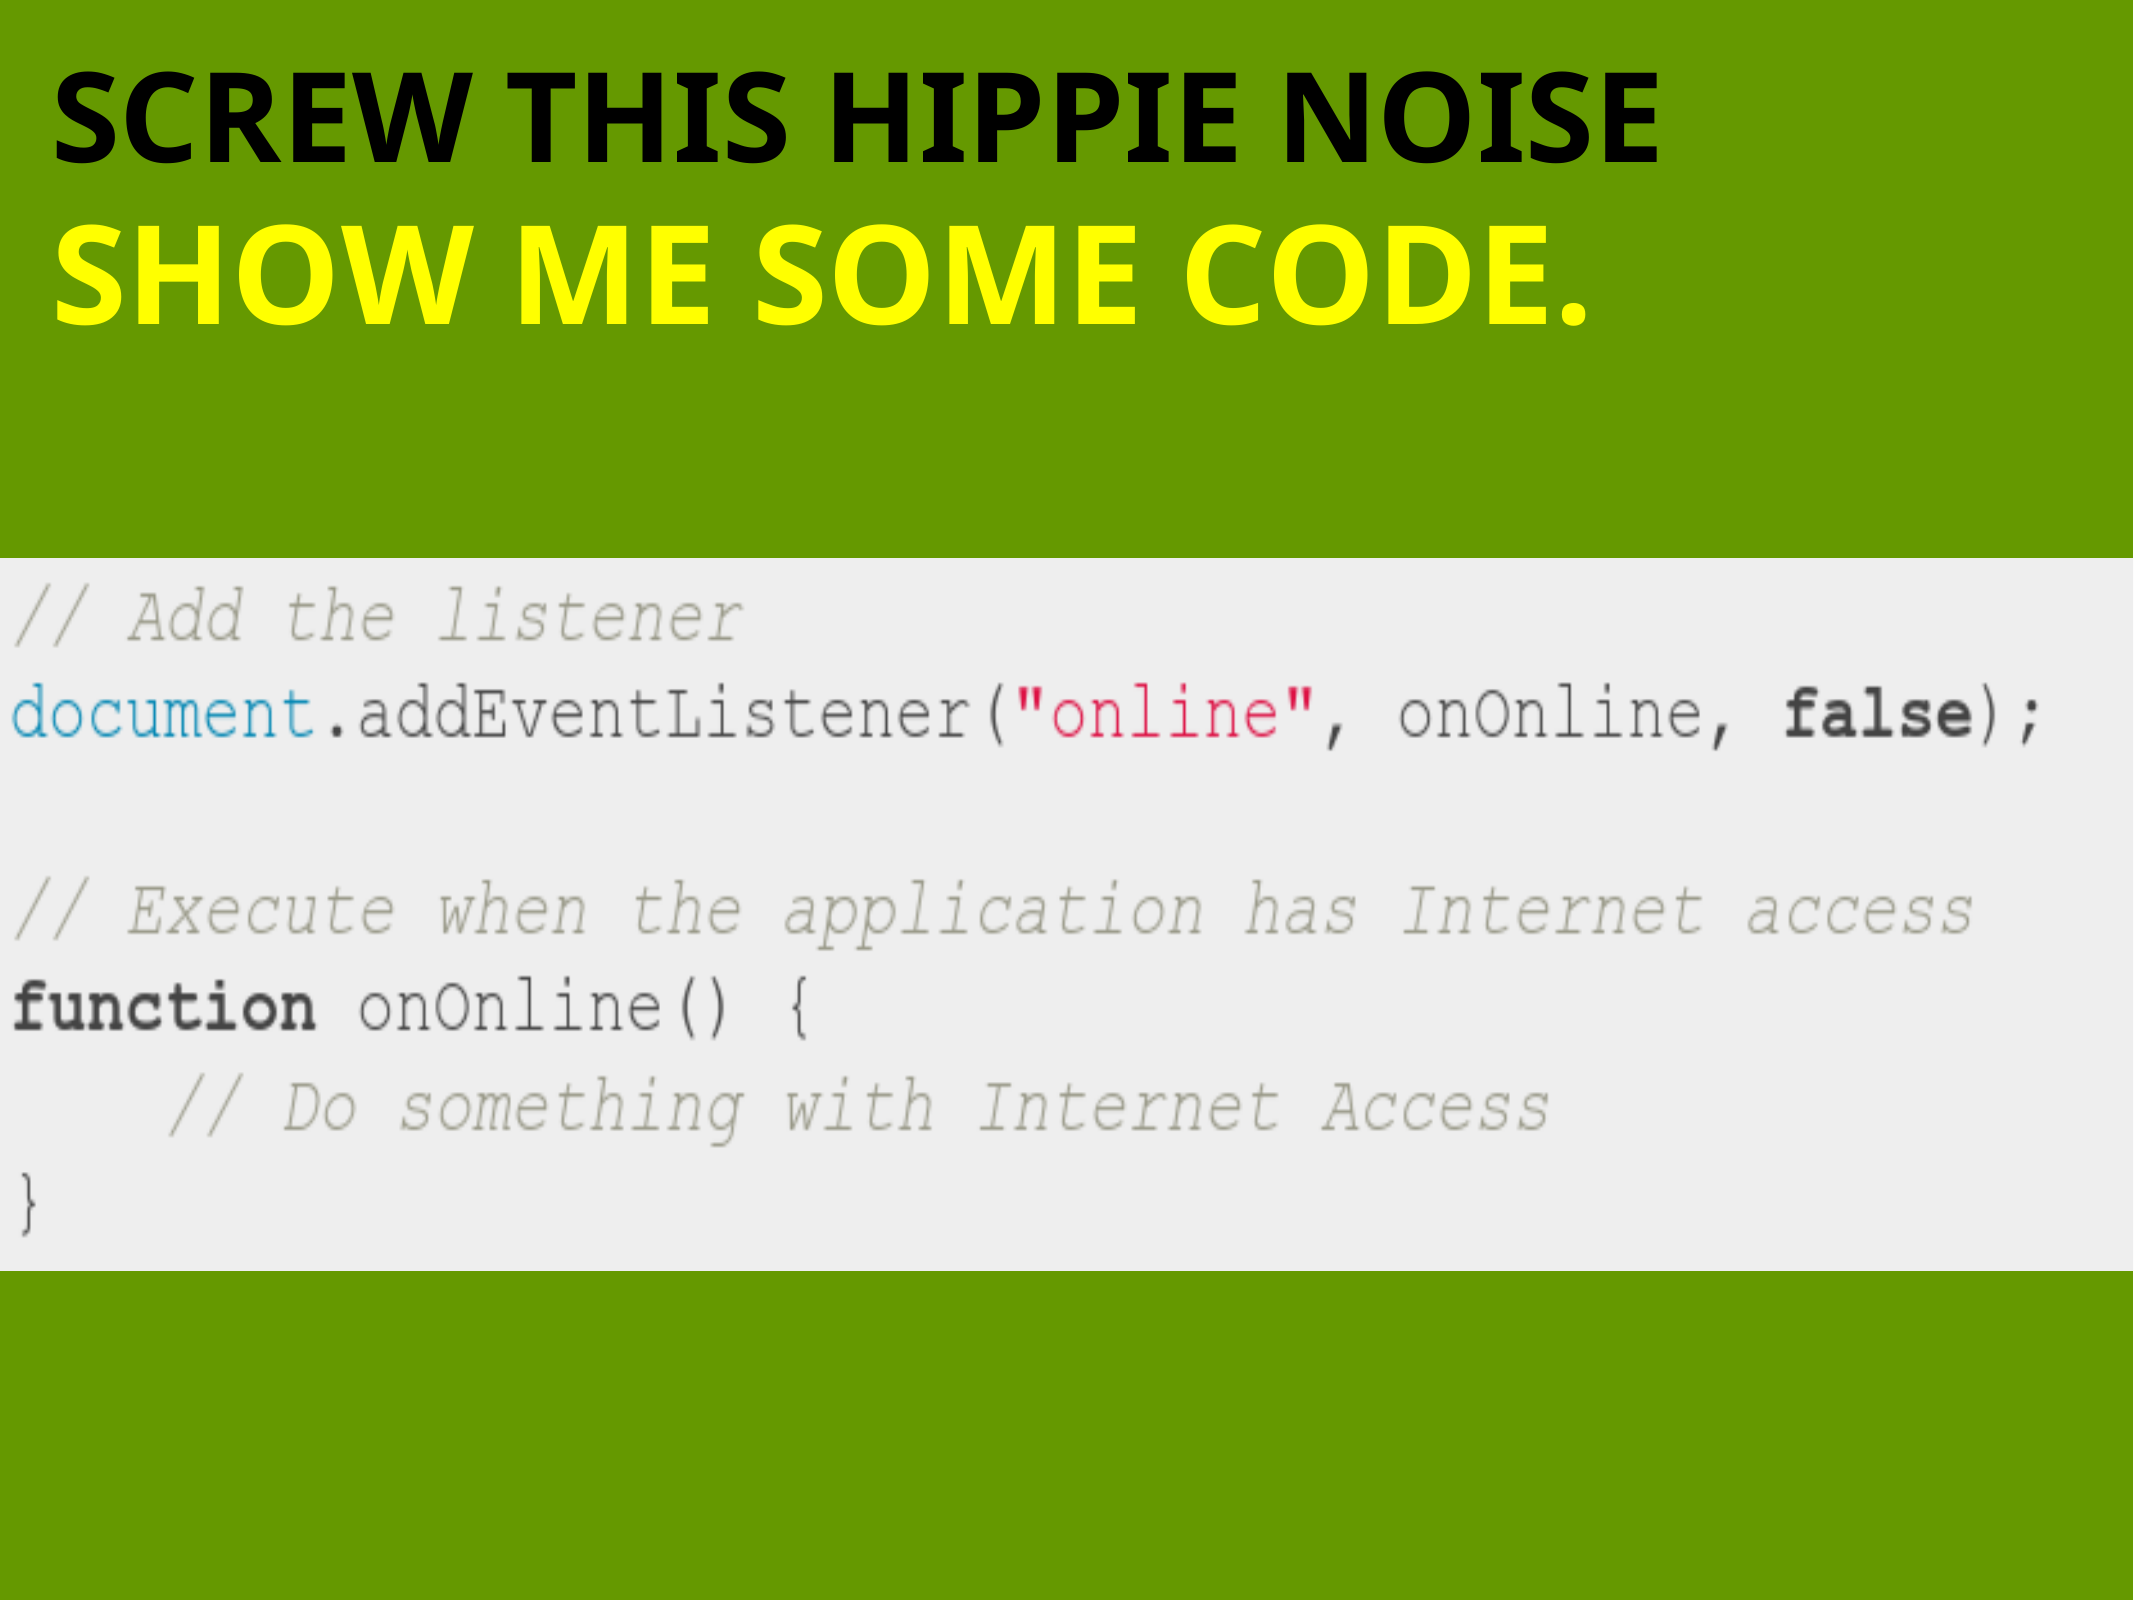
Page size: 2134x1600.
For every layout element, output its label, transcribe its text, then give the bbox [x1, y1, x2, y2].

picture [0, 558, 2134, 1271]
text_box SCREW THIS HIPPIE NOISE SHOW ME SOME CODE. [41, 37, 2063, 483]
